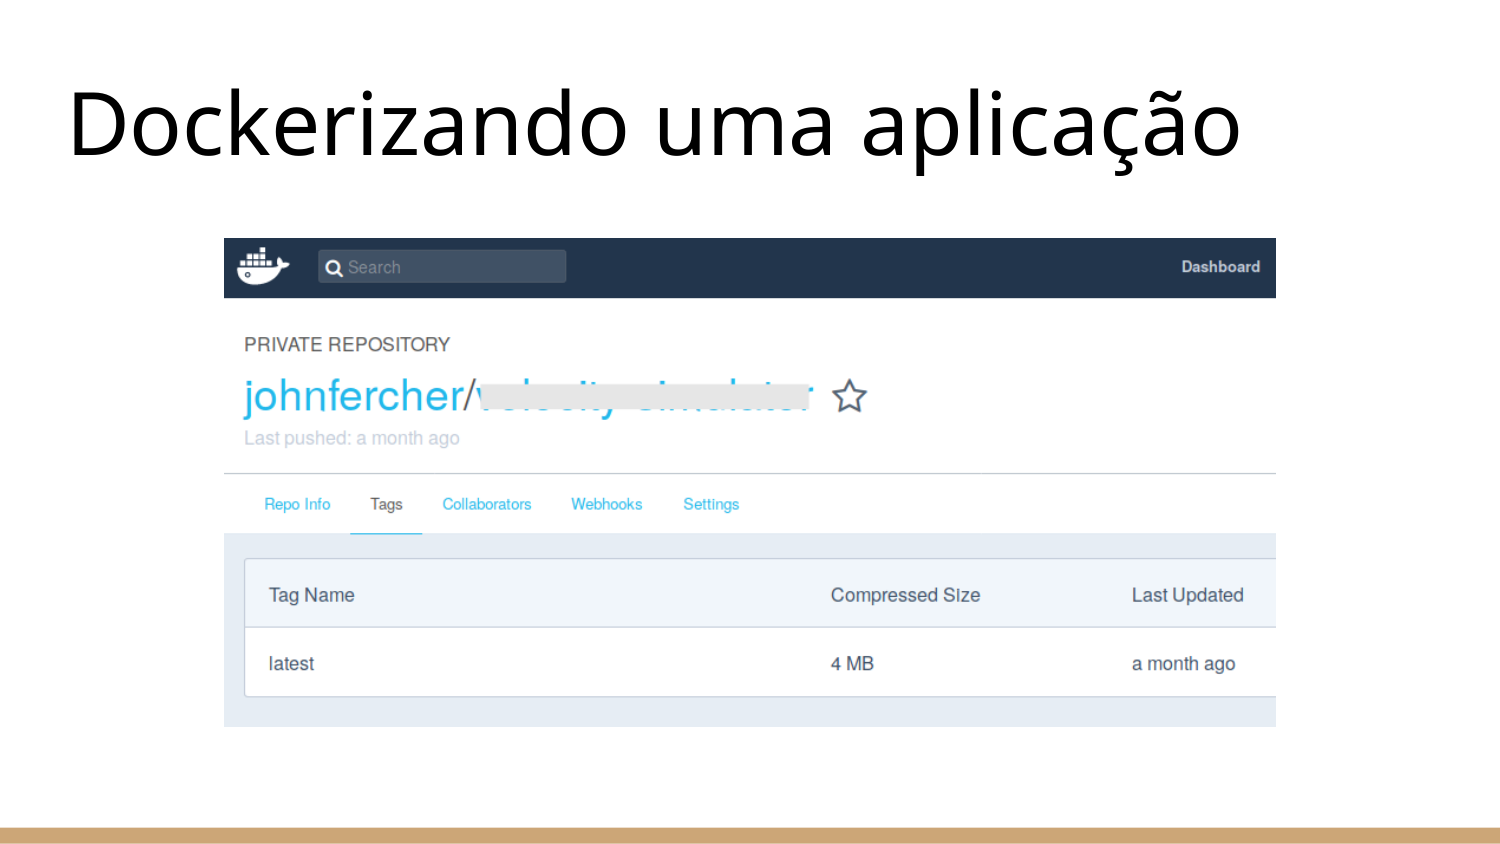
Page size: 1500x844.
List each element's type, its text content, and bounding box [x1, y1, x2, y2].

title Dockerizando uma aplicação [51, 51, 1449, 189]
picture [224, 238, 1276, 727]
